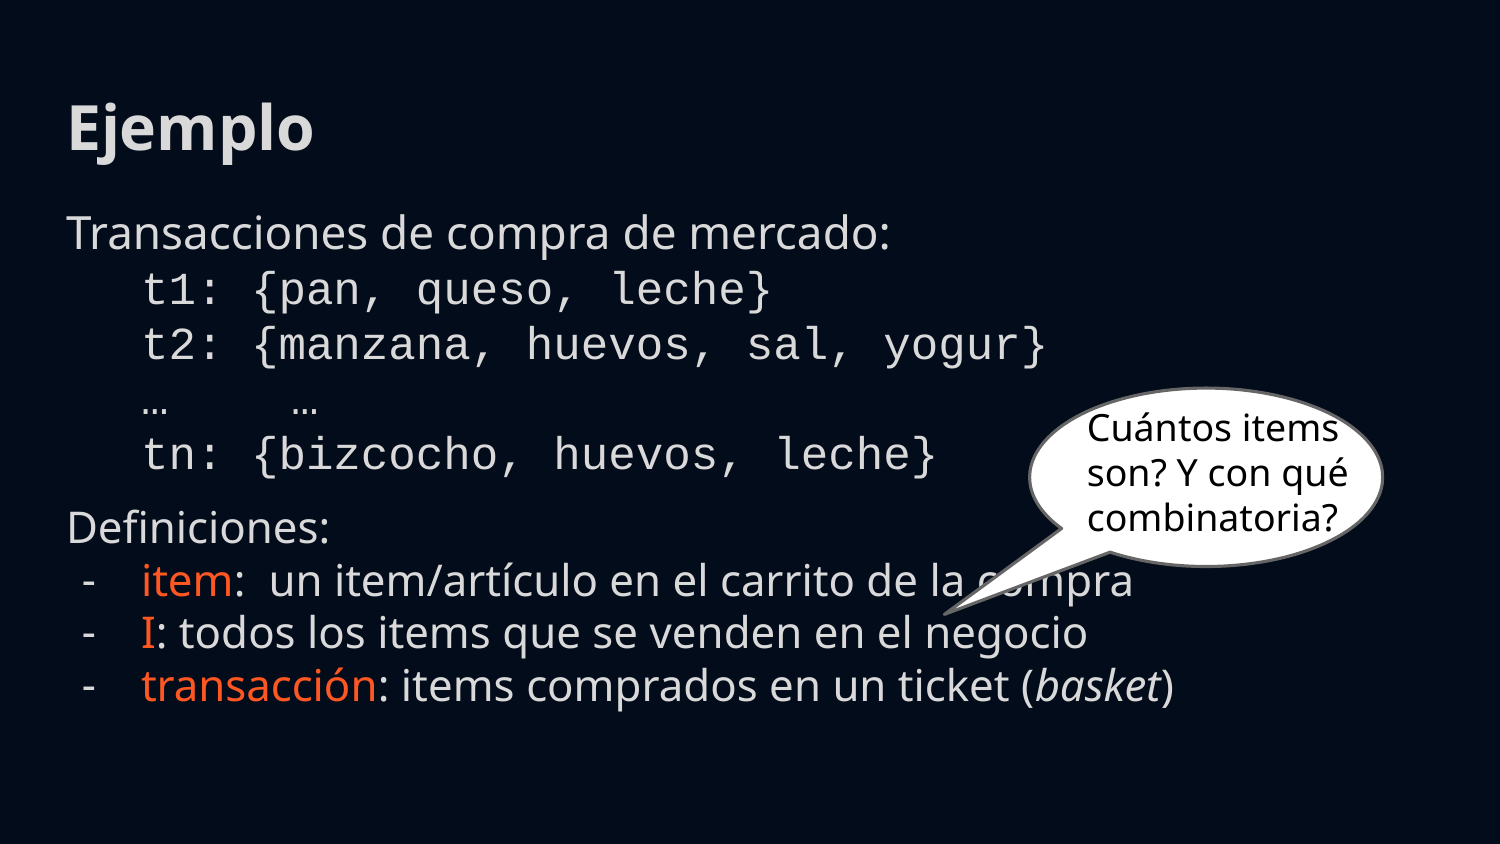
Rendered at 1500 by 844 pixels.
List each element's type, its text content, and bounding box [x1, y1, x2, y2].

text_box [1130, 558, 1282, 567]
list Transacciones de compra de mercado: t1: {pan, queso, leche} t2: {manzana, huevos, sal, yogur} … … tn: {bizcocho, huevos, leche} Definiciones: item: un item/artículo en el carrito de la compra I: todos los items que se venden en el negocio transacción: items comprados en un ticket (basket) [51, 189, 1500, 750]
text_box Cuántos items son? Y con qué combinatoria? [1071, 388, 1388, 558]
text_box [944, 419, 1095, 615]
title Ejemplo [51, 72, 1449, 167]
